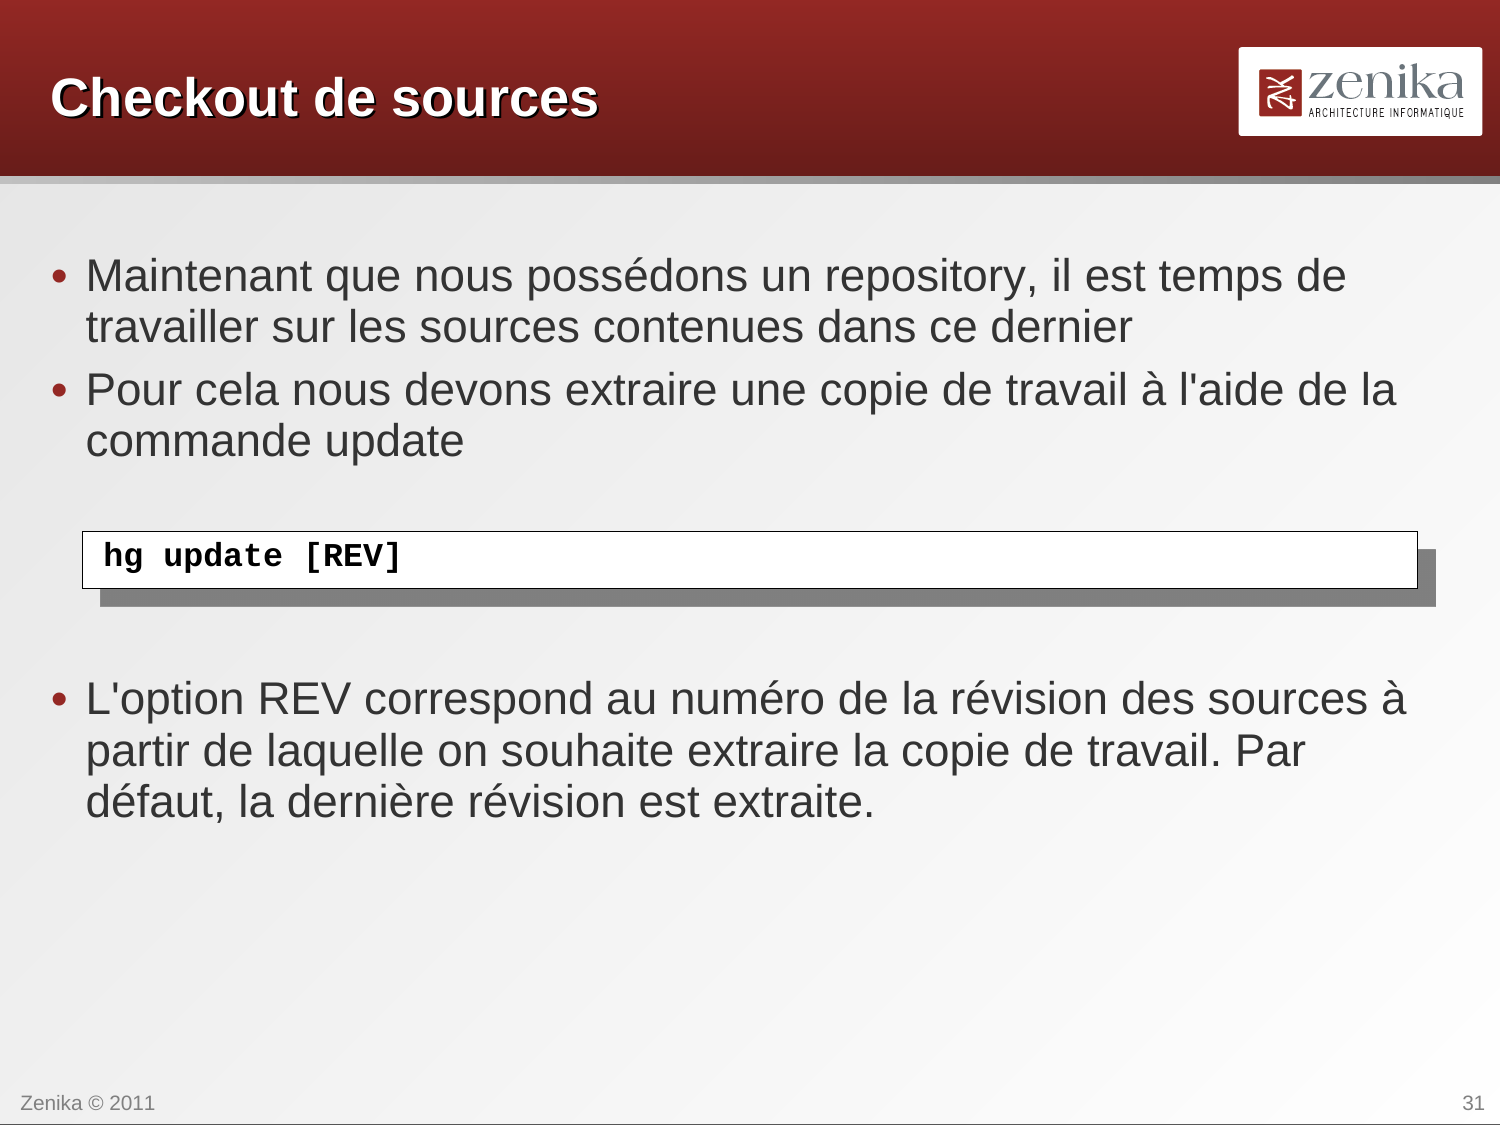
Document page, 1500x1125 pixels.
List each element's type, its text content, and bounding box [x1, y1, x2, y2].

title Checkout de sources [50, 22, 1206, 172]
picture [1257, 58, 1464, 125]
list Maintenant que nous possédons un repository, il est temps de travailler sur les sources contenues dans ce dernier Pour cela nous devons extraire une copie de travail à l'aide de la commande update L'option REV correspond au numéro de la révision des sources à partir de laquelle on souhaite extraire la copie de travail. Par défaut, la dernière révision est extraite. [50, 249, 1435, 1064]
text_box hg update [REV] [82, 531, 1418, 589]
